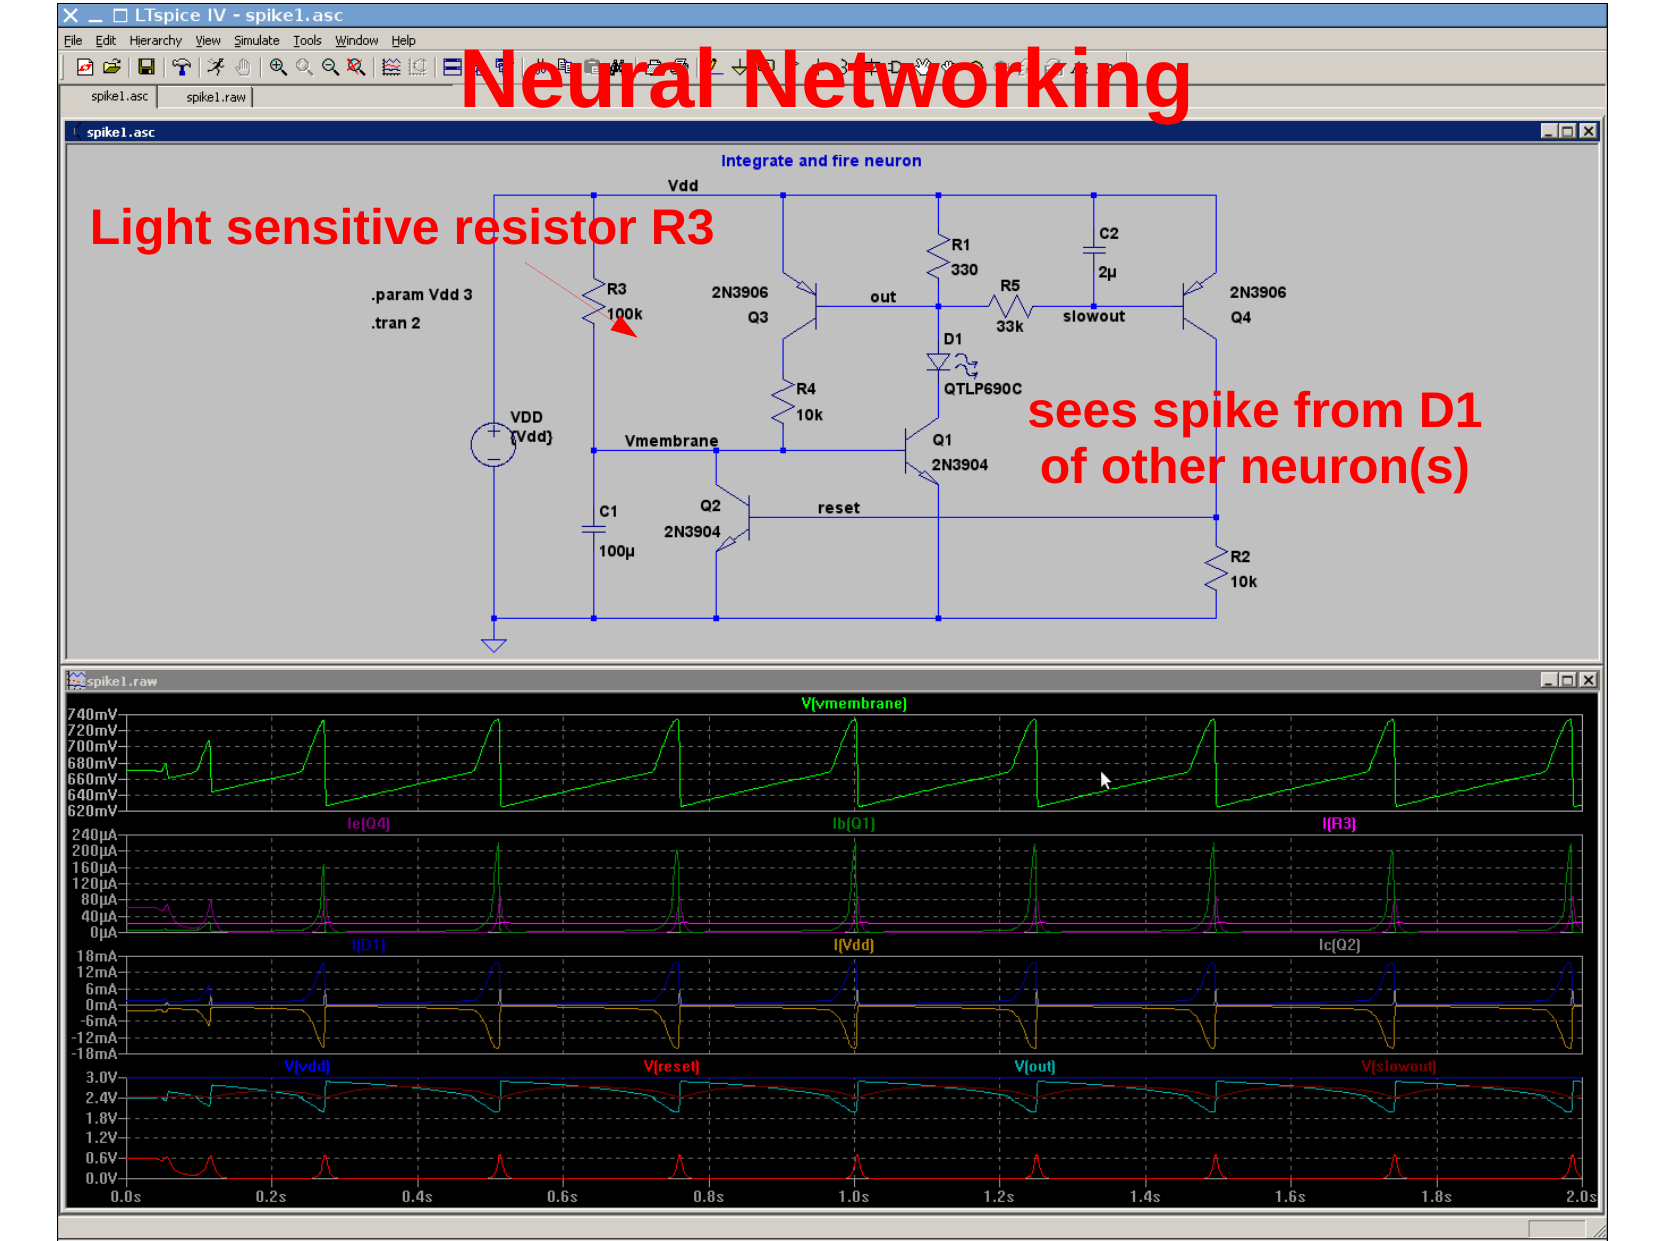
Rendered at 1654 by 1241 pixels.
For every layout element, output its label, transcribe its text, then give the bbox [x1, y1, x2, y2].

text_box Neural Networking [444, 25, 1210, 134]
picture [57, 3, 1608, 1241]
text_box Light sensitive resistor R3 [75, 191, 731, 263]
text_box sees spike from D1 of other neuron(s) [1012, 375, 1498, 502]
